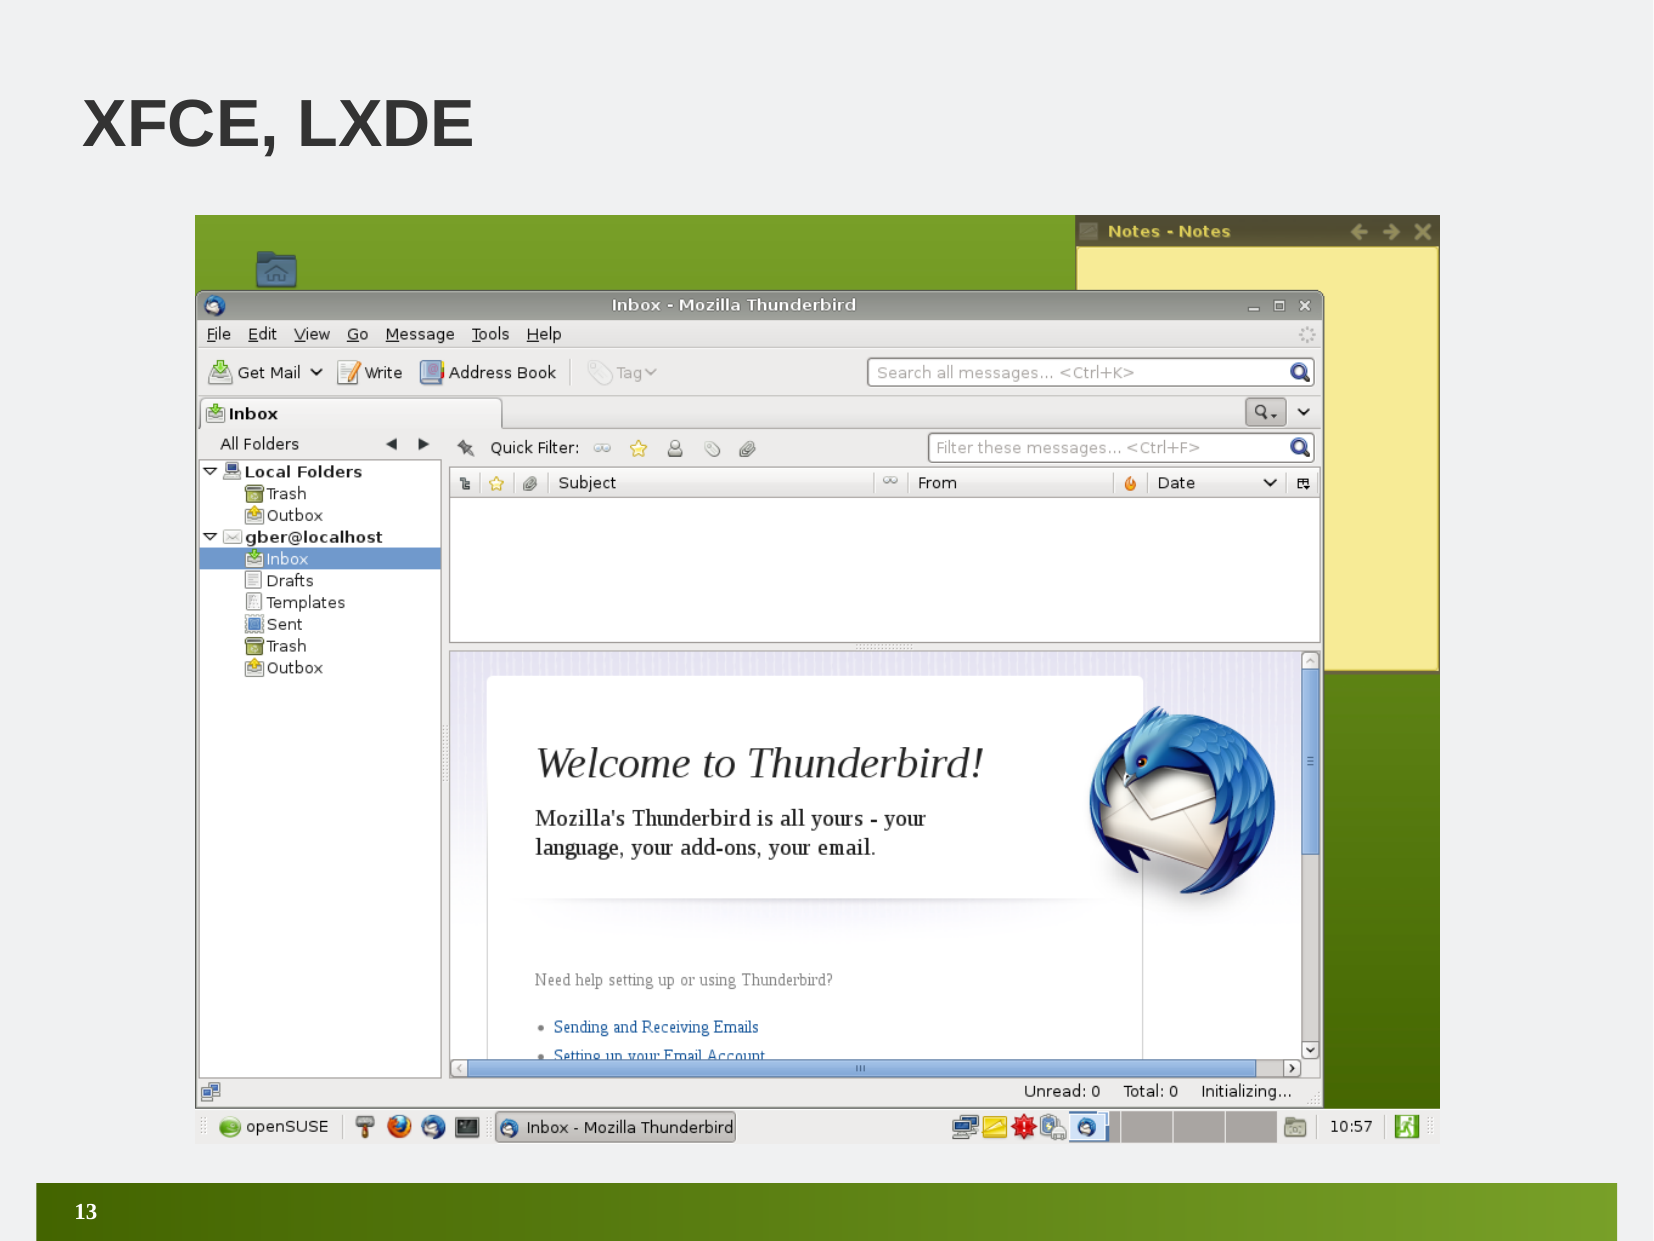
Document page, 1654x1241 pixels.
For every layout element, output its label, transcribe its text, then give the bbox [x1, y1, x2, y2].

picture [0, 0, 1654, 1241]
title XFCE, LXDE [82, 49, 1571, 198]
